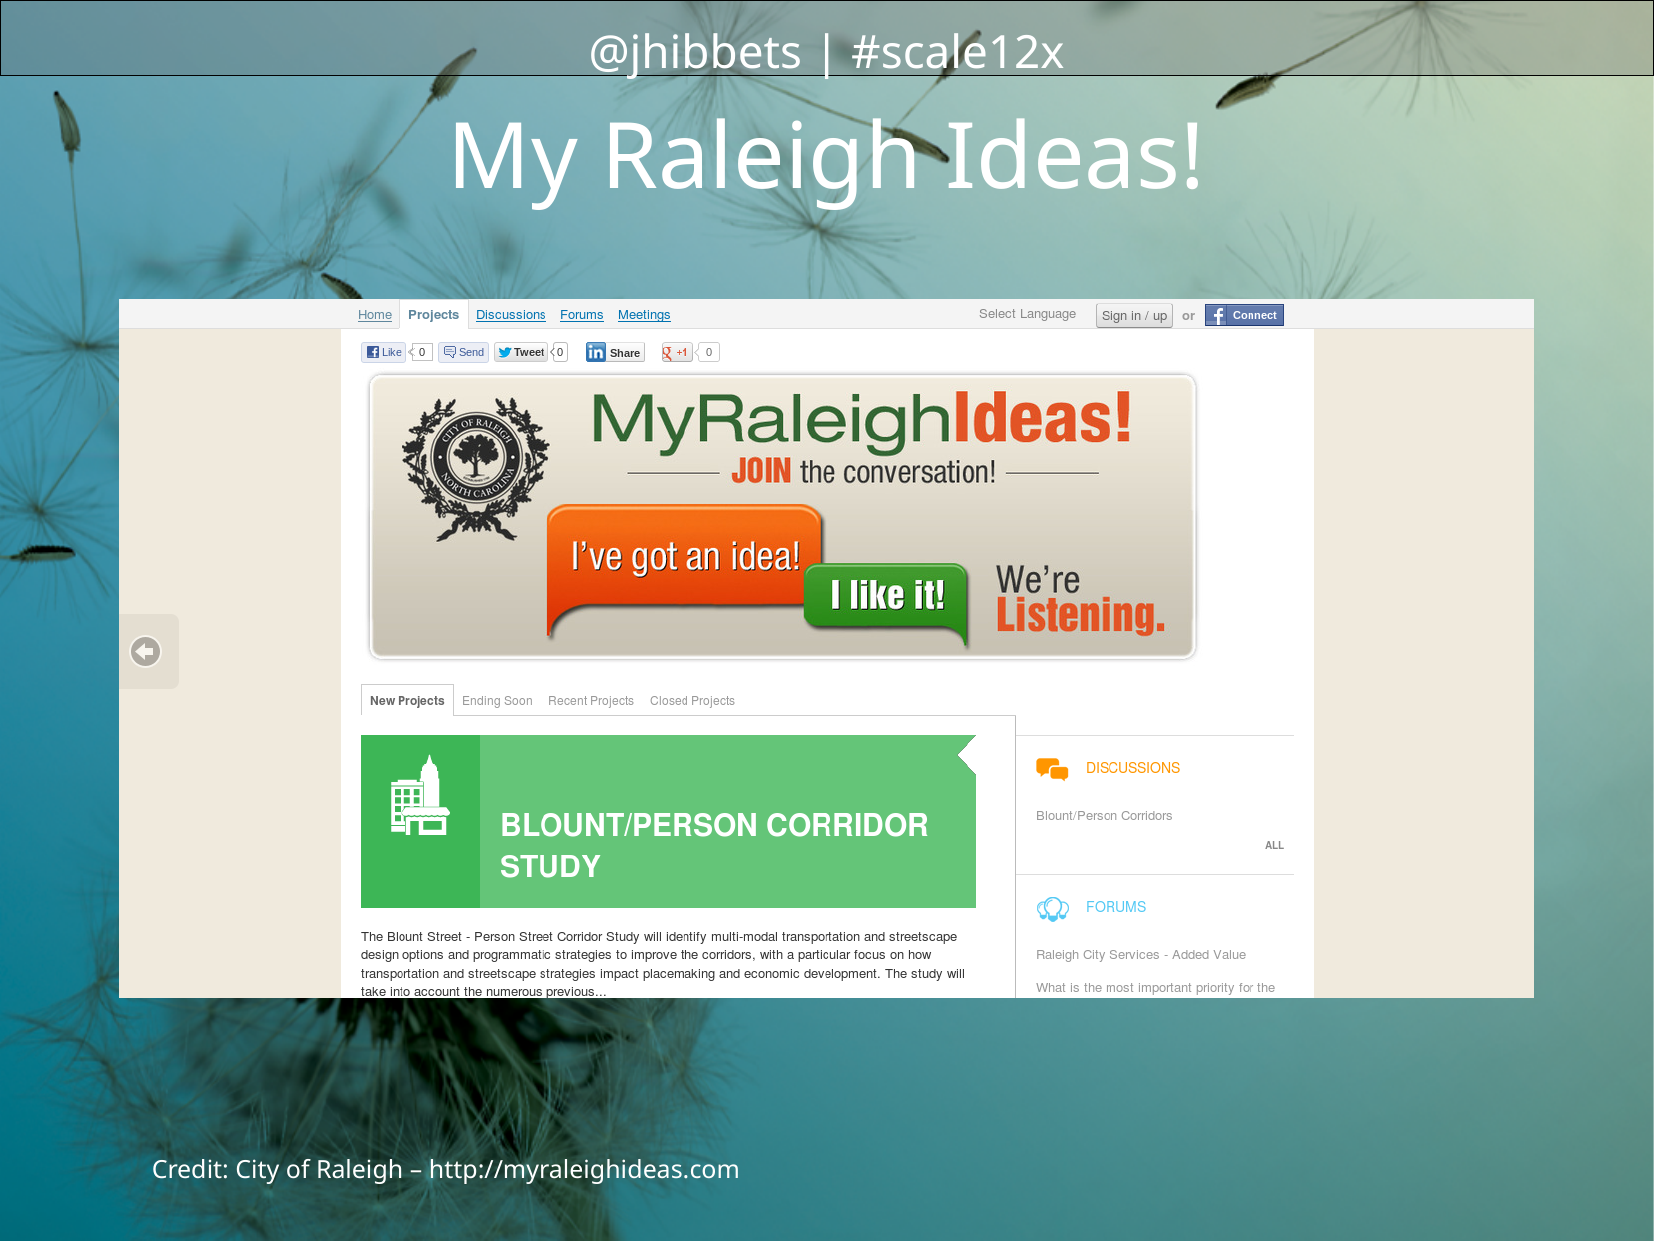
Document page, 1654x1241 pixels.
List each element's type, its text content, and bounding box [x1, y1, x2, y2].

picture [0, 76, 1654, 1241]
title My Raleigh Ideas! [82, 49, 1571, 257]
text_box Credit: City of Raleigh – http://myraleighideas.com [137, 1144, 769, 1188]
